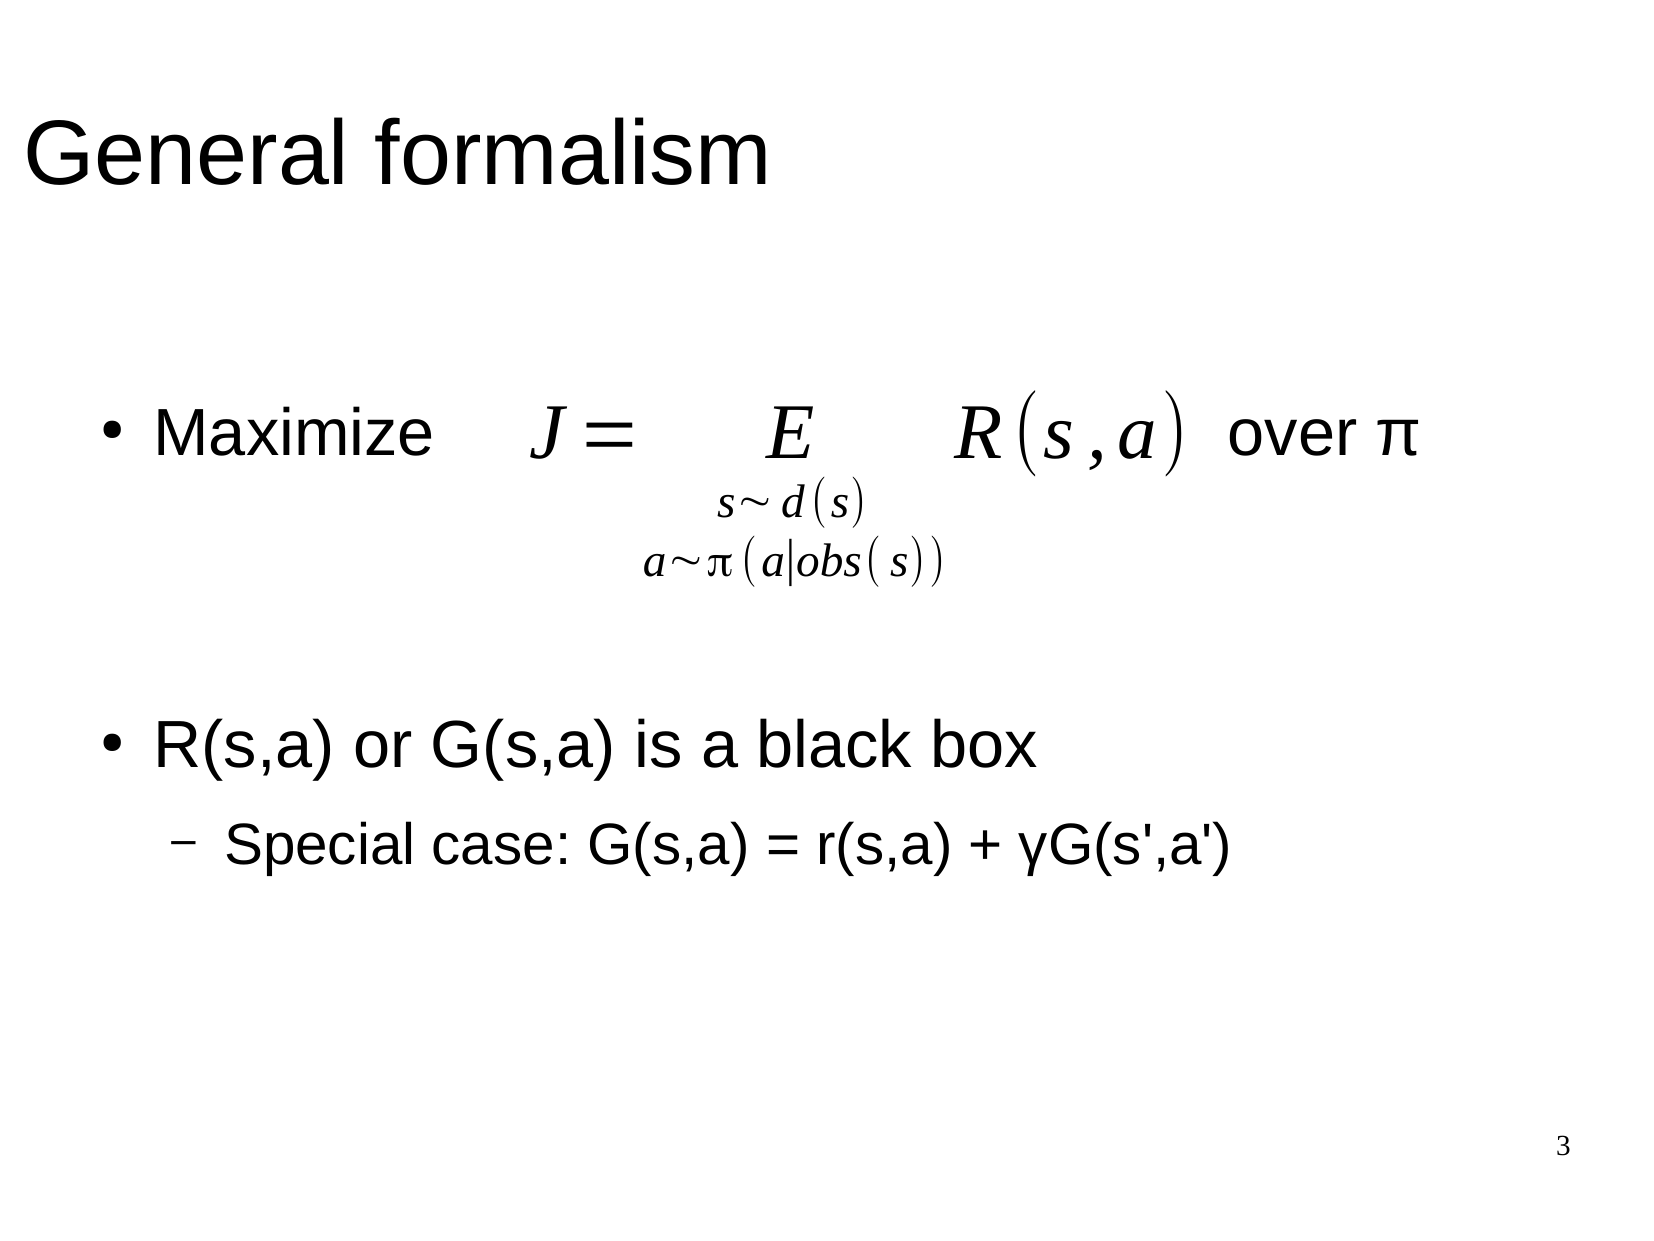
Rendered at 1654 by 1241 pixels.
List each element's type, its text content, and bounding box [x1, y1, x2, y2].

title General formalism [23, 49, 1512, 257]
list Maximize over π R(s,a) or G(s,a) is a black box Special case: G(s,a) = r(s,a) + γG(s',a') [82, 290, 1571, 1241]
chart [509, 384, 1207, 590]
